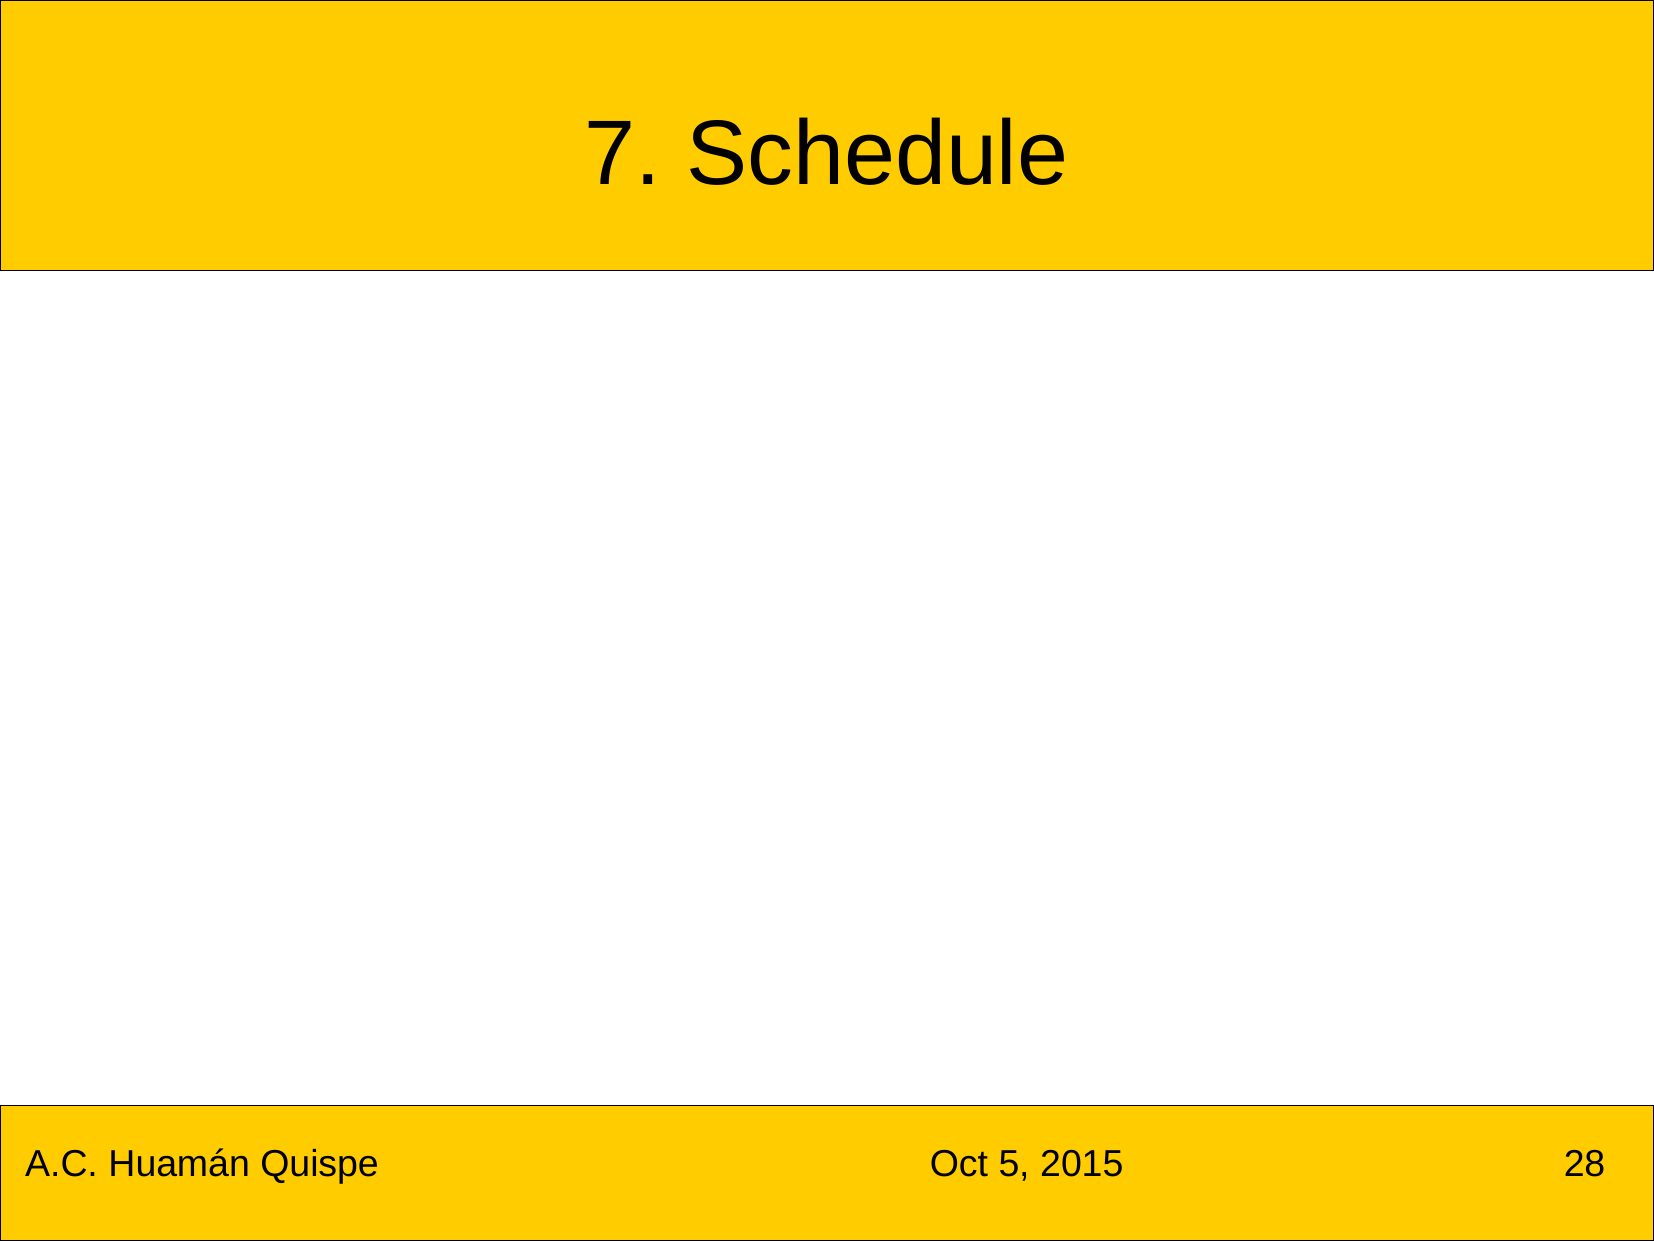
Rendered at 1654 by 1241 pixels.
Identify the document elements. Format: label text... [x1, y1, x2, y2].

title 7. Schedule [82, 49, 1571, 257]
